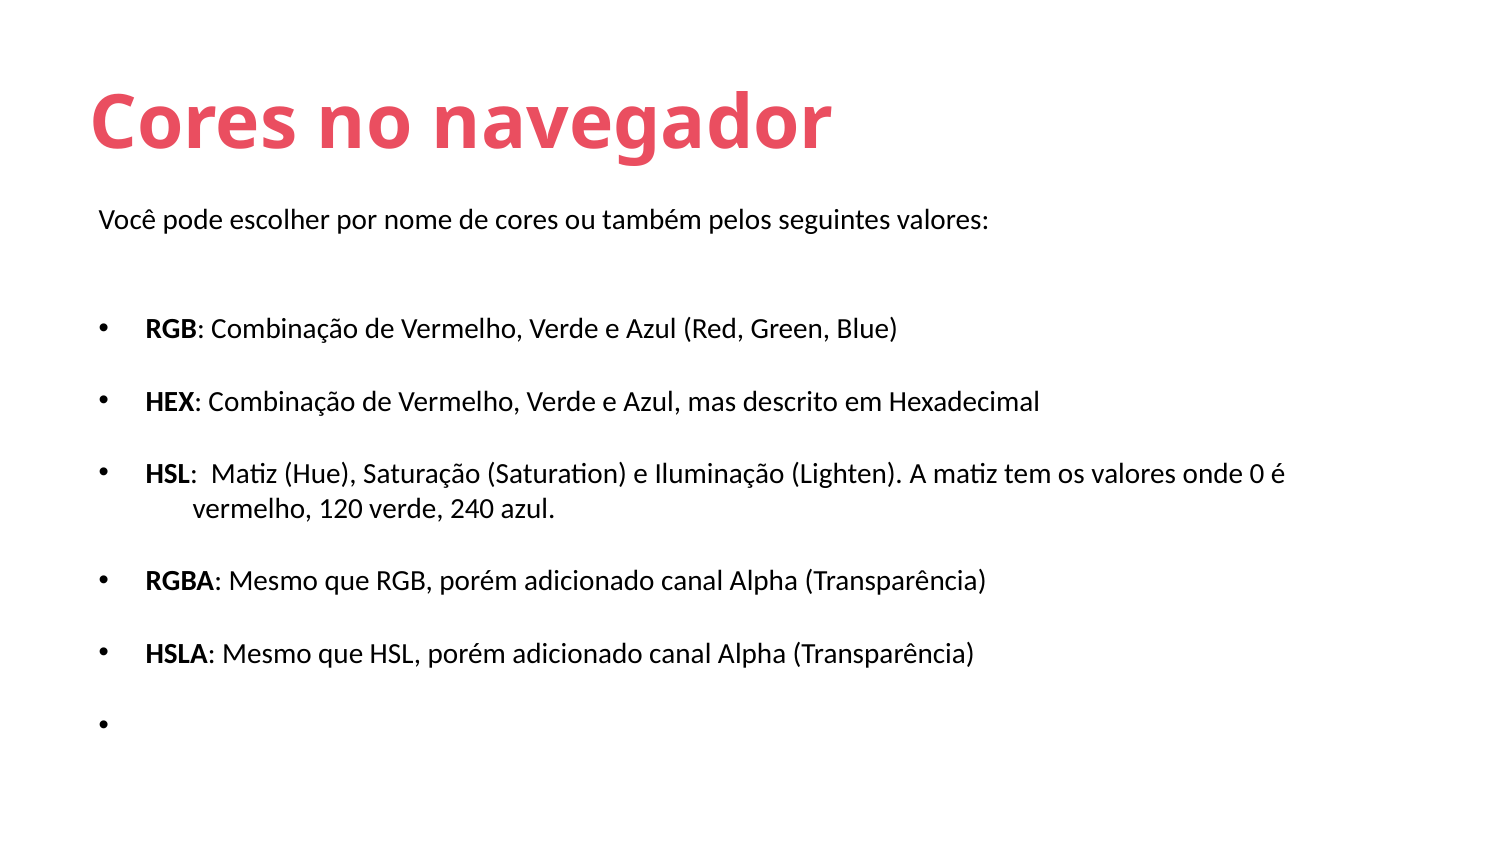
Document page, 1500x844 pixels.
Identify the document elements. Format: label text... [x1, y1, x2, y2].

text_box Cores no navegador [74, 42, 1390, 182]
text_box RGB: Combinação de Vermelho, Verde e Azul (Red, Green, Blue) HEX: Combinação de Vermelho, Verde e Azul, mas descrito em Hexadecimal HSL: Matiz (Hue), Saturação (Saturation) e Iluminação (Lighten). A matiz tem os valores onde 0 é vermelho, 120 verde, 240 azul. RGBA: Mesmo que RGB, porém adicionado canal Alpha (Transparência) HSLA: Mesmo que HSL, porém adicionado canal Alpha (Transparência) [83, 301, 1399, 754]
text_box Você pode escolher por nome de cores ou também pelos seguintes valores: [83, 192, 1363, 244]
